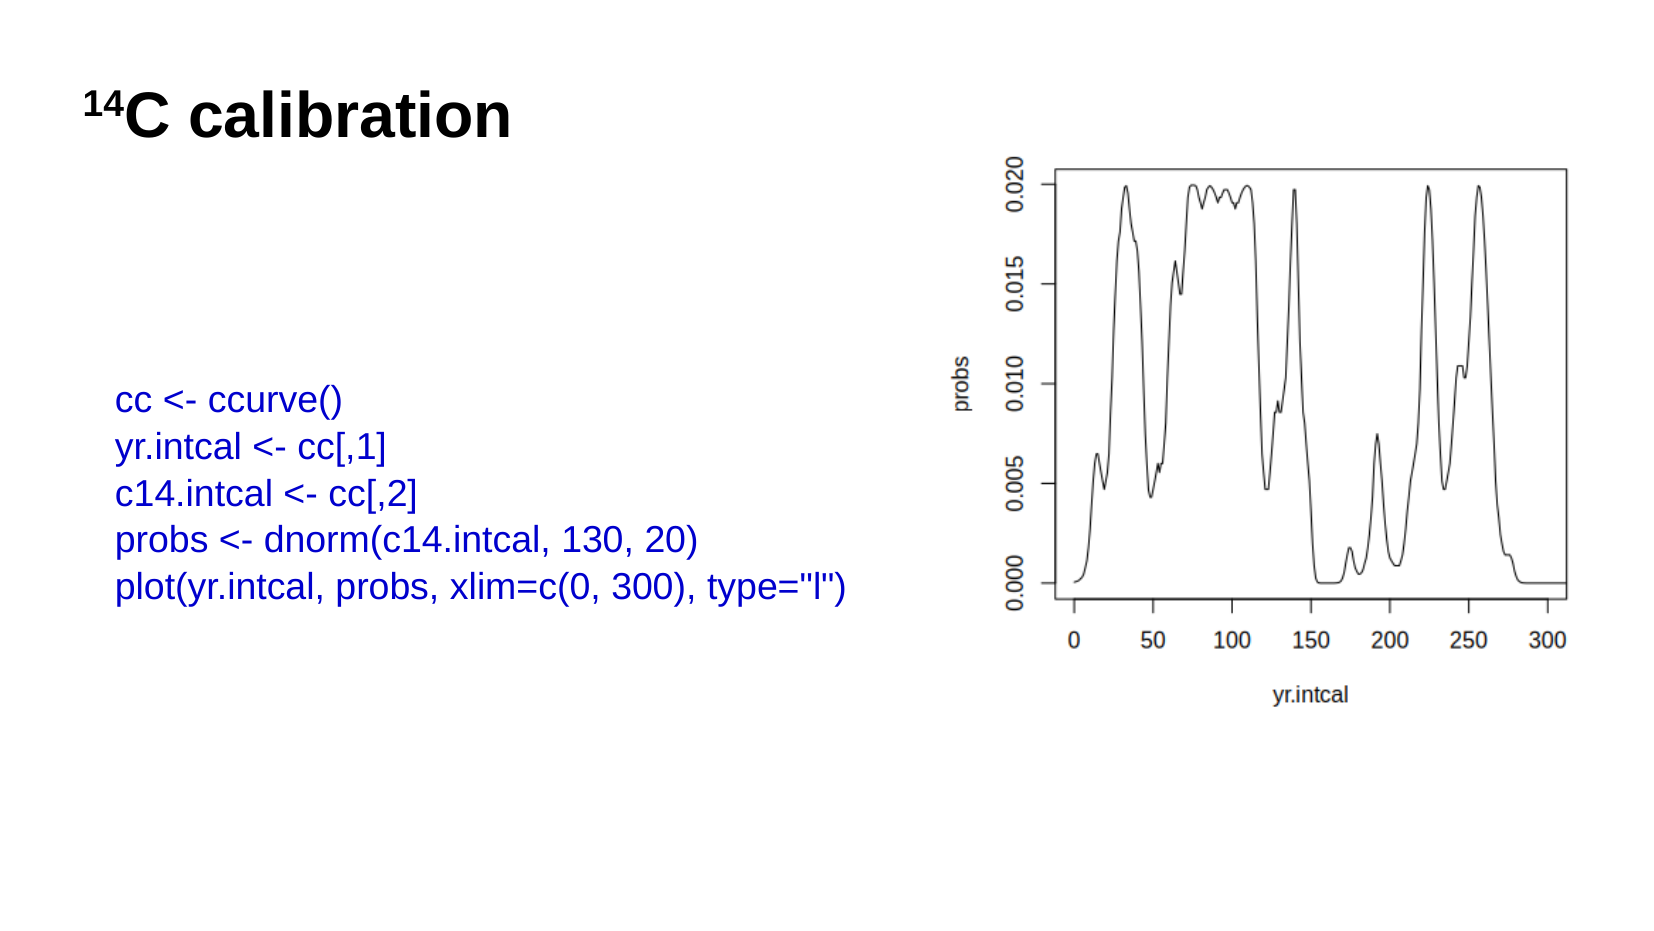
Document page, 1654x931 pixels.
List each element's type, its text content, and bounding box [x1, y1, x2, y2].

picture [944, 58, 1624, 739]
text_box 14C calibration [82, 55, 1571, 252]
text_box cc <- ccurve() yr.intcal <- cc[,1] c14.intcal <- cc[,2] probs <- dnorm(c14.intcal, 130, 20) plot(yr.intcal, probs, xlim=c(0, 300), type="l") [114, 373, 1603, 826]
